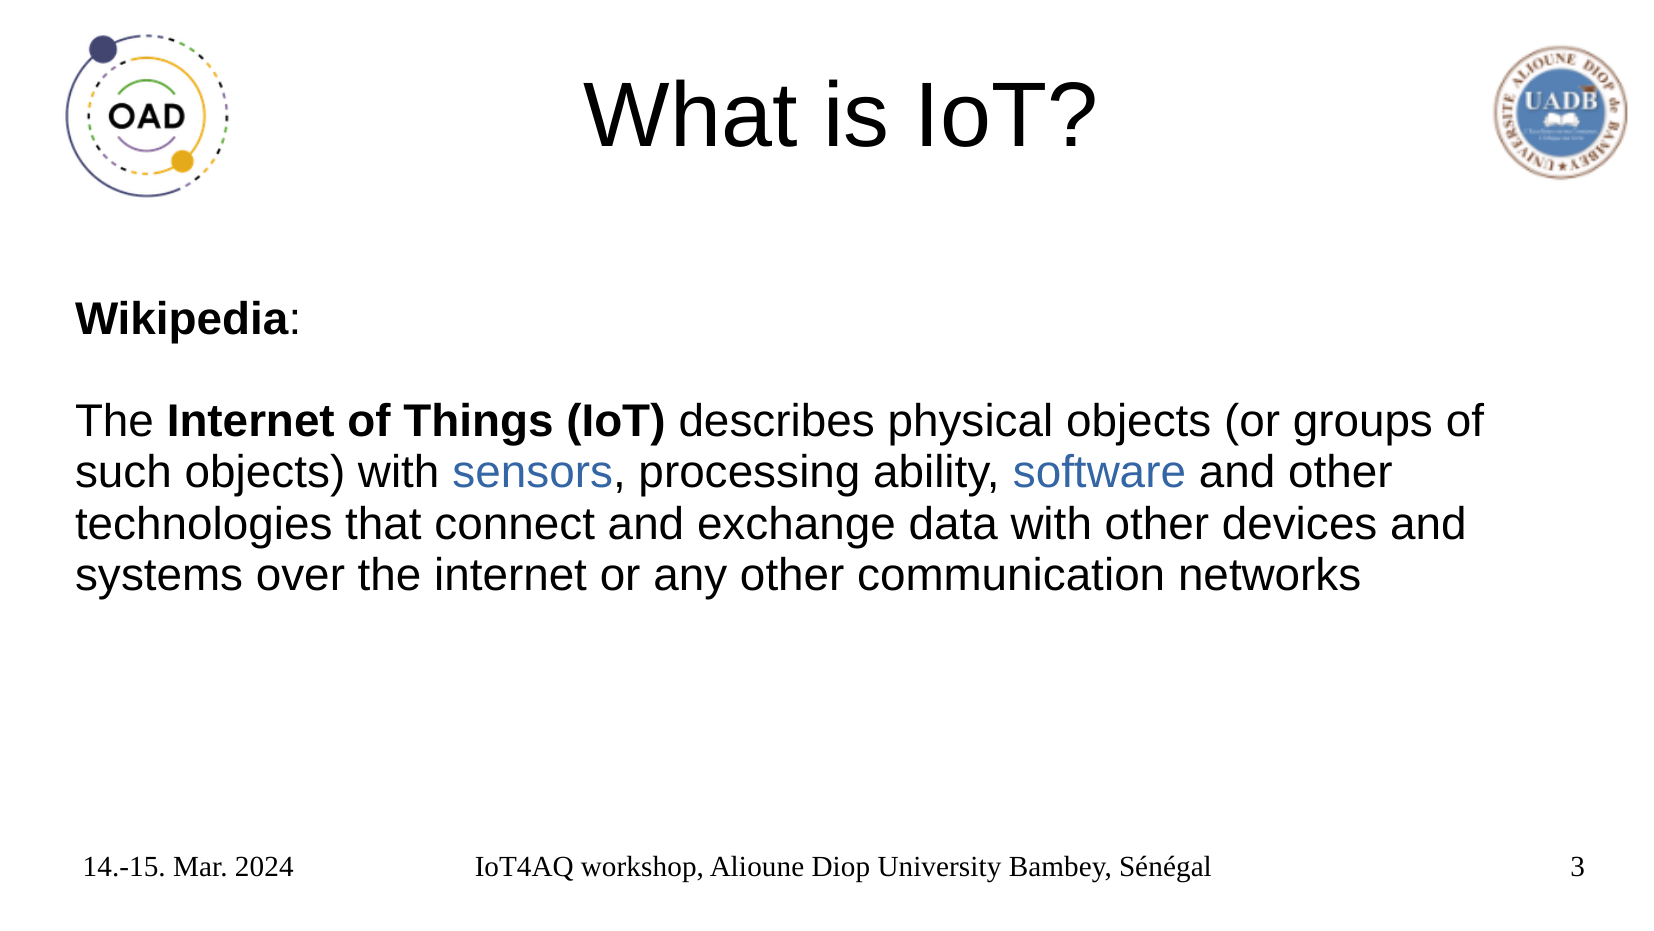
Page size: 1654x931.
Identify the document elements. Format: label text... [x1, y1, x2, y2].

picture [25, 20, 263, 218]
title What is IoT? [257, 37, 1426, 193]
list Wikipedia: The Internet of Things (IoT) describes physical objects (or groups of such objects) with sensors, processing ability, software and other technologies that connect and exchange data with other devices and systems over the internet or any other communication networks [75, 292, 1564, 676]
picture [1482, 37, 1641, 188]
